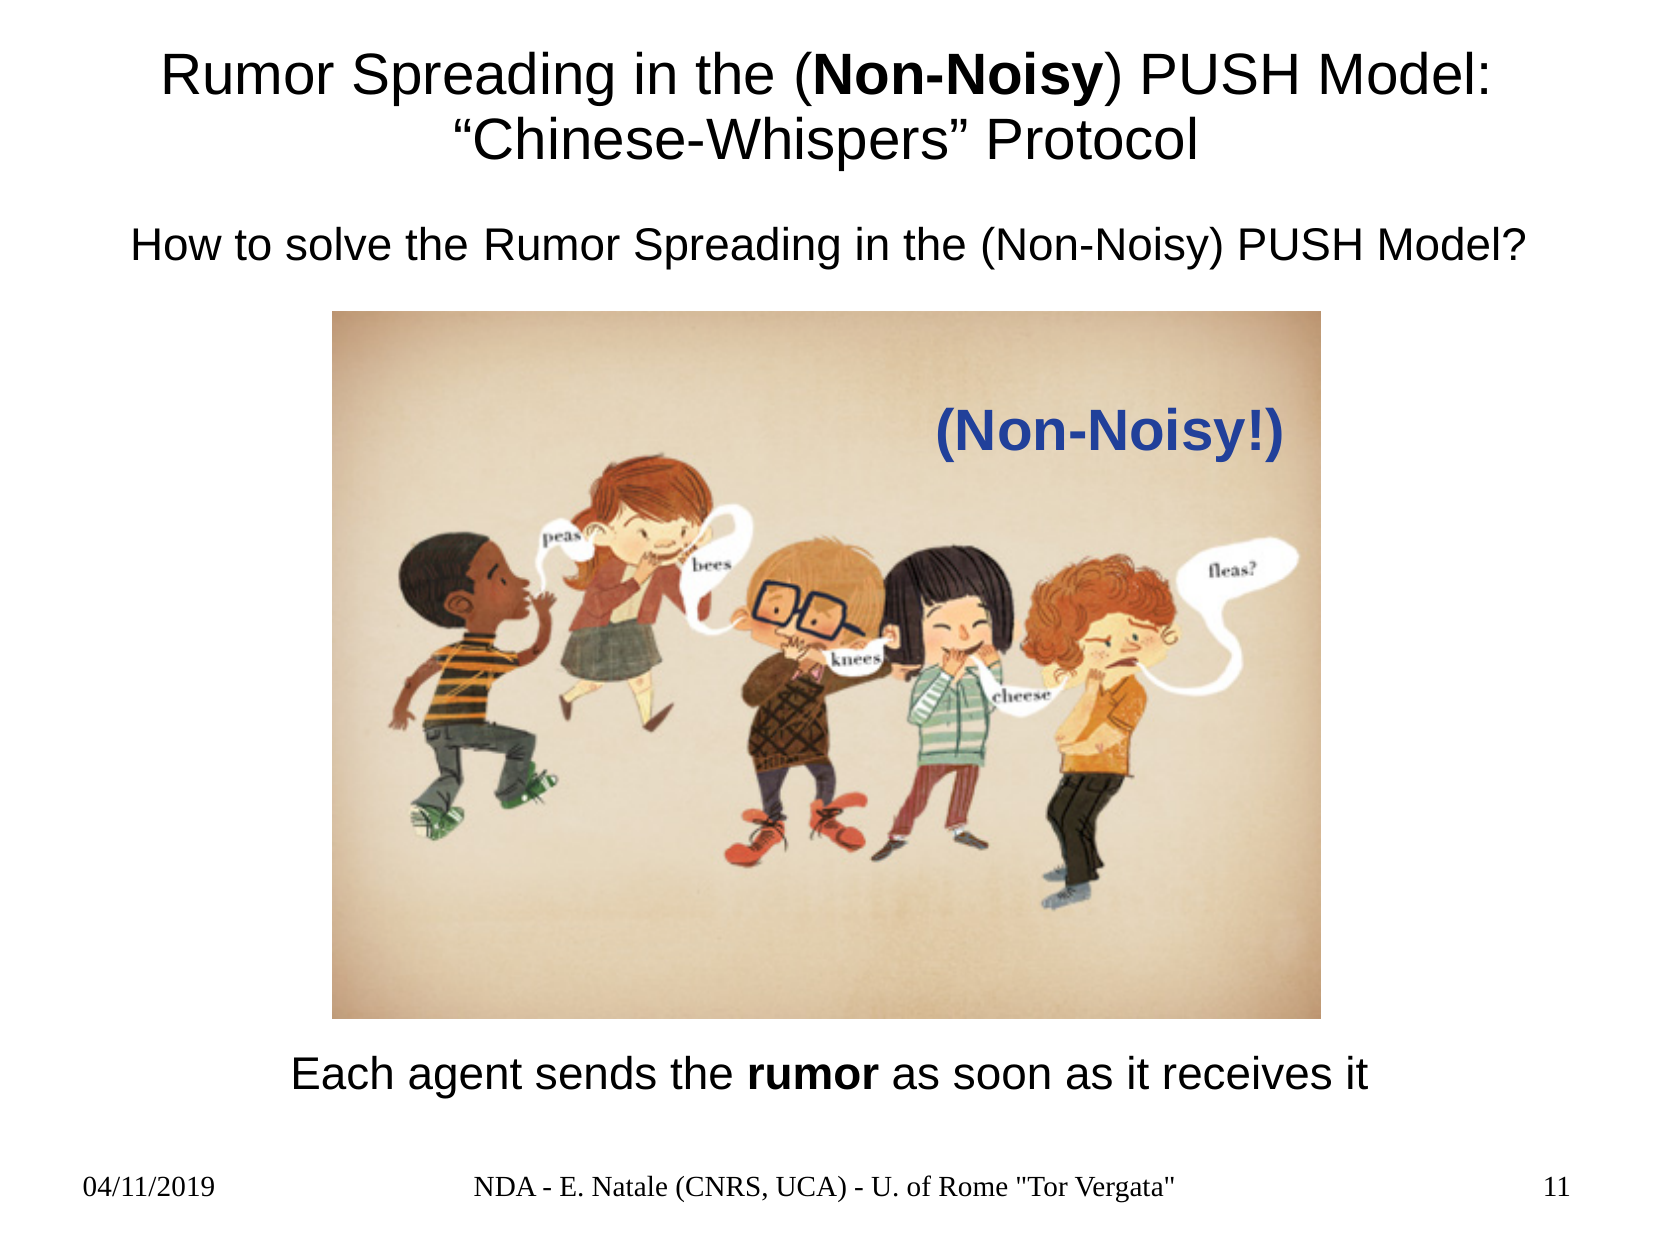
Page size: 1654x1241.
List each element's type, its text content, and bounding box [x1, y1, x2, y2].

picture [332, 311, 1321, 1019]
text_box (Non-Noisy!) [920, 390, 1301, 471]
title How to solve the Rumor Spreading in the (Non-Noisy) PUSH Model? [130, 177, 1541, 309]
title Each agent sends the rumor as soon as it receives it [130, 1047, 1530, 1100]
title Rumor Spreading in the (Non-Noisy) PUSH Model: “Chinese-Whispers” Protocol [82, 41, 1571, 173]
